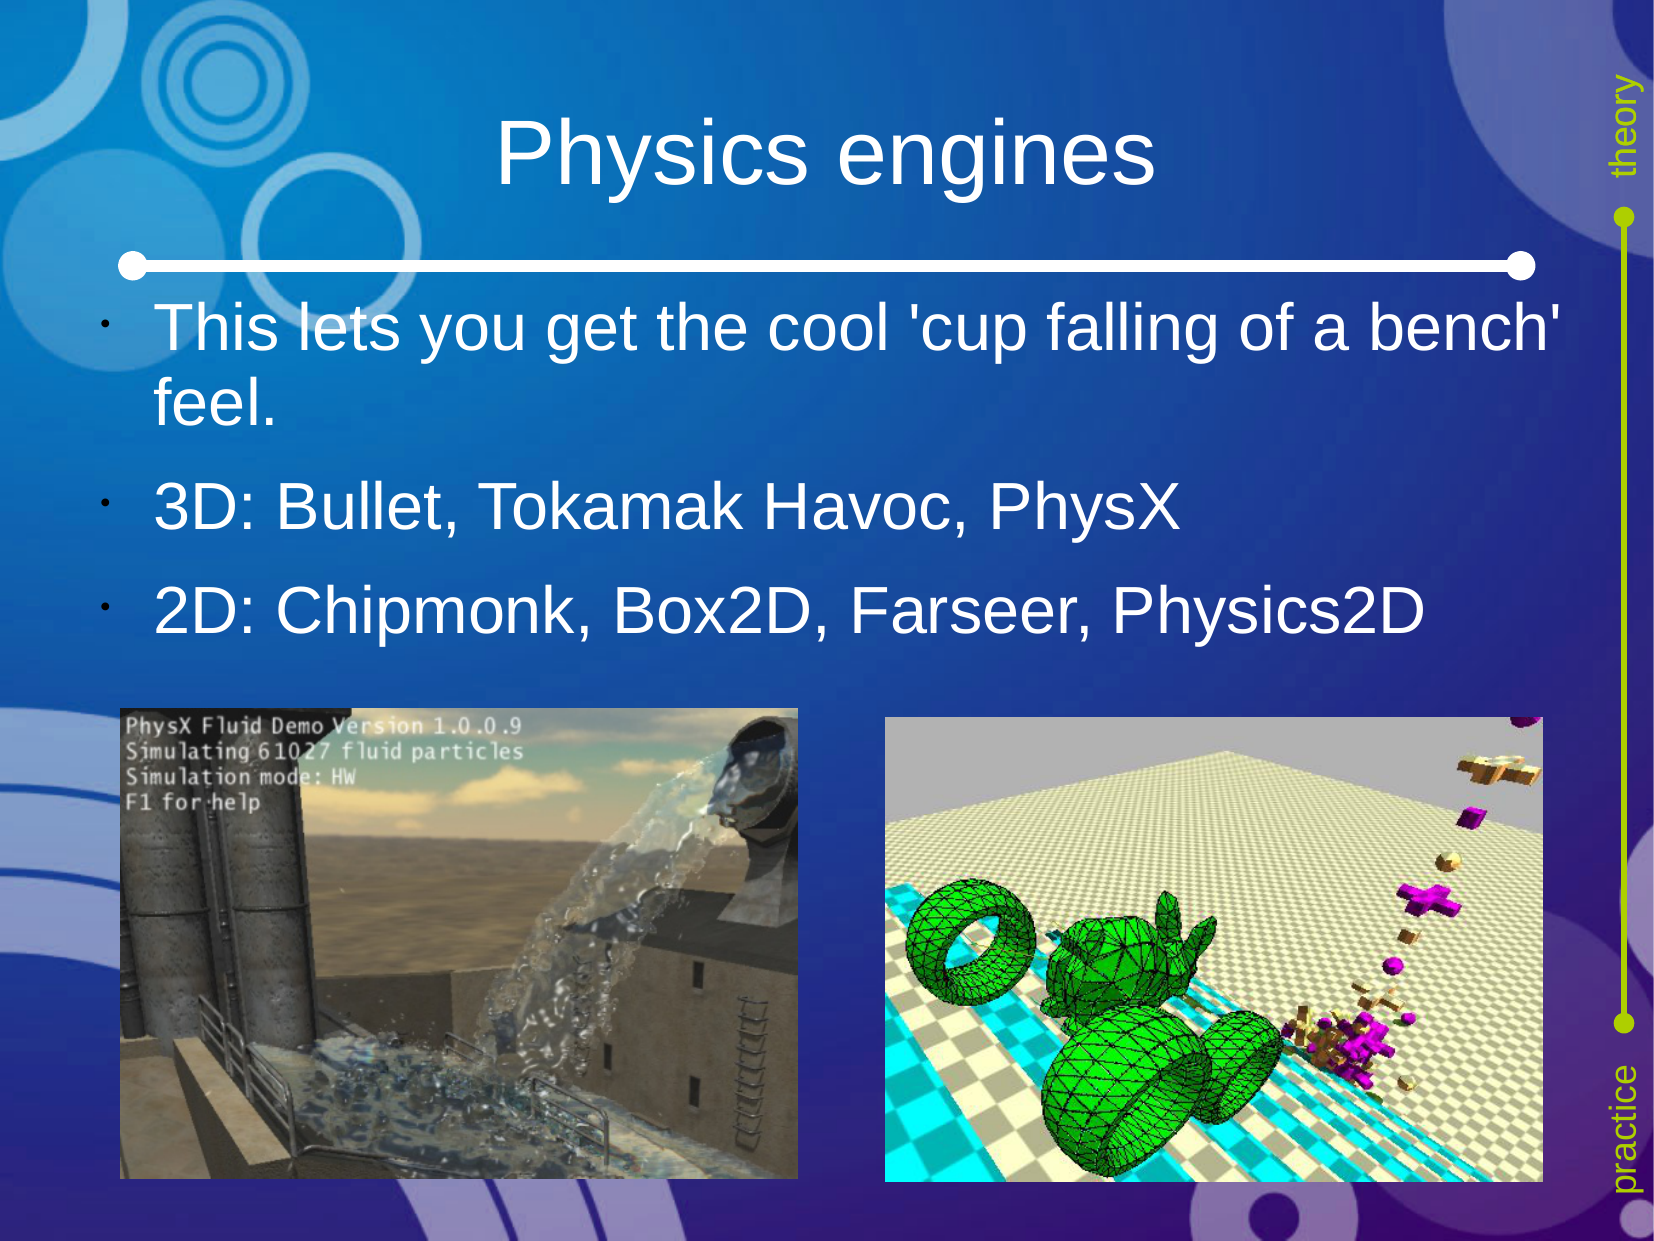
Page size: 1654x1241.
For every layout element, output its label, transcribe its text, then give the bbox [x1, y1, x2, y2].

picture [0, 0, 1654, 1241]
list This lets you get the cool 'cup falling of a bench' feel. 3D: Bullet, Tokamak Havoc, PhysX 2D: Chipmonk, Box2D, Farseer, Physics2D [82, 290, 1571, 1094]
title Physics engines [82, 56, 1571, 250]
